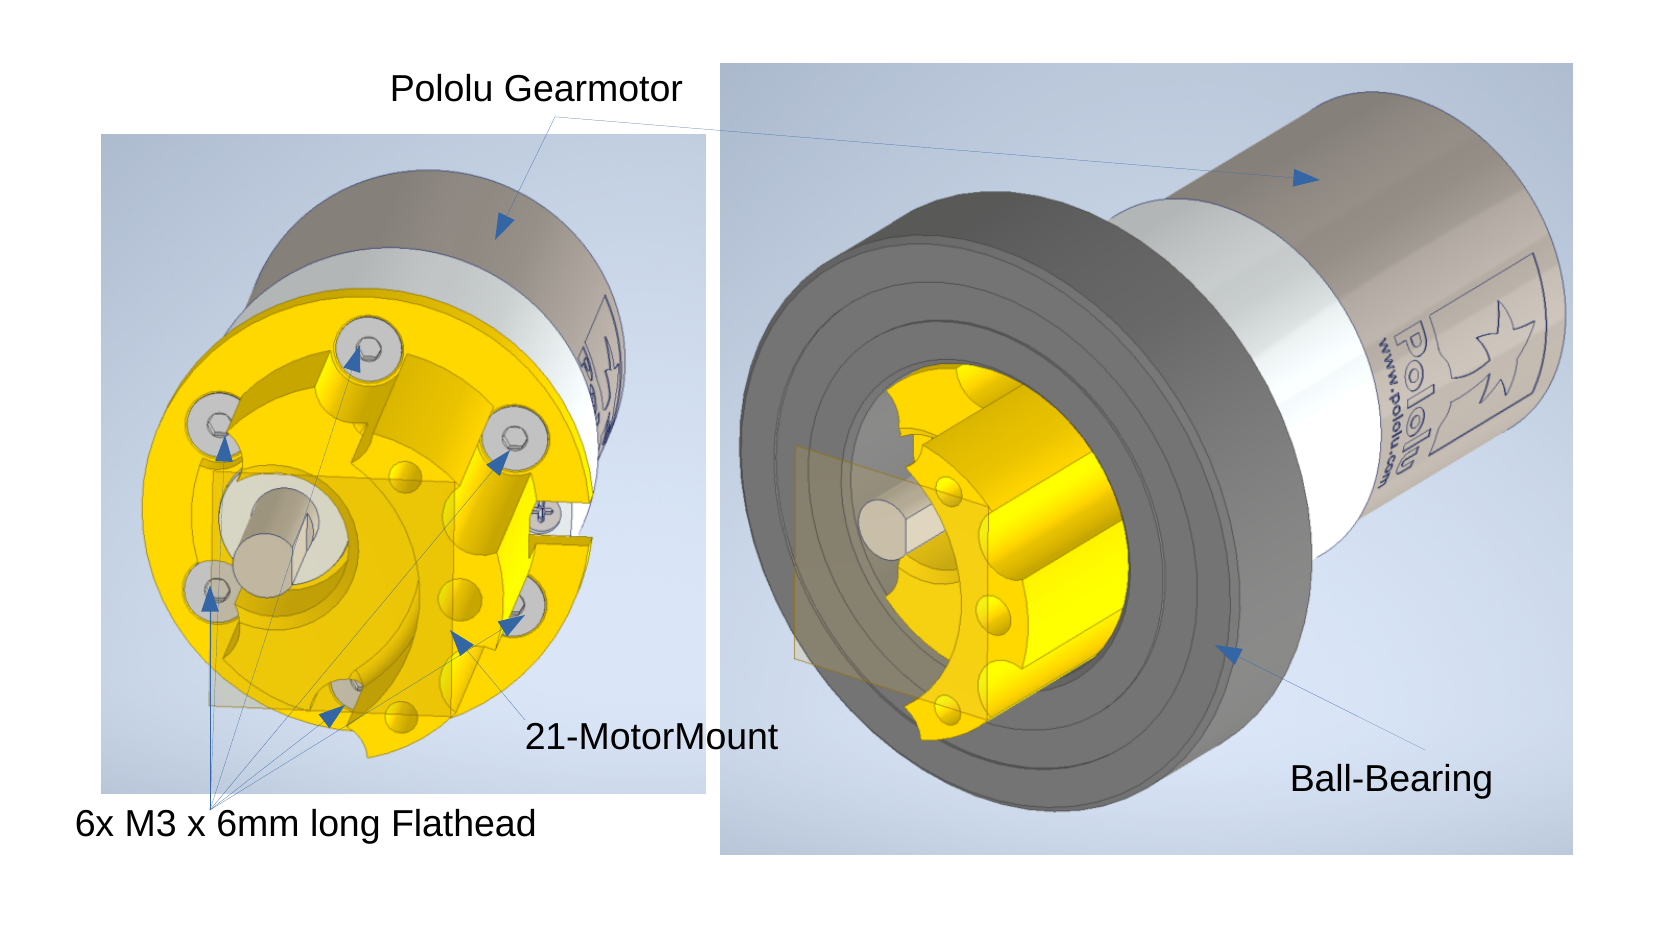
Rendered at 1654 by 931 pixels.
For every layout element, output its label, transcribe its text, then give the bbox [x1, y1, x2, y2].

picture [238, 652, 706, 794]
text_box 6x M3 x 6mm long Flathead [60, 795, 571, 856]
picture [101, 134, 706, 794]
text_box 21-MotorMount [510, 708, 796, 766]
text_box Ball-Bearing [1275, 750, 1561, 807]
picture [211, 612, 217, 757]
text_box Pololu Gearmotor [375, 60, 781, 117]
picture [720, 63, 1573, 856]
